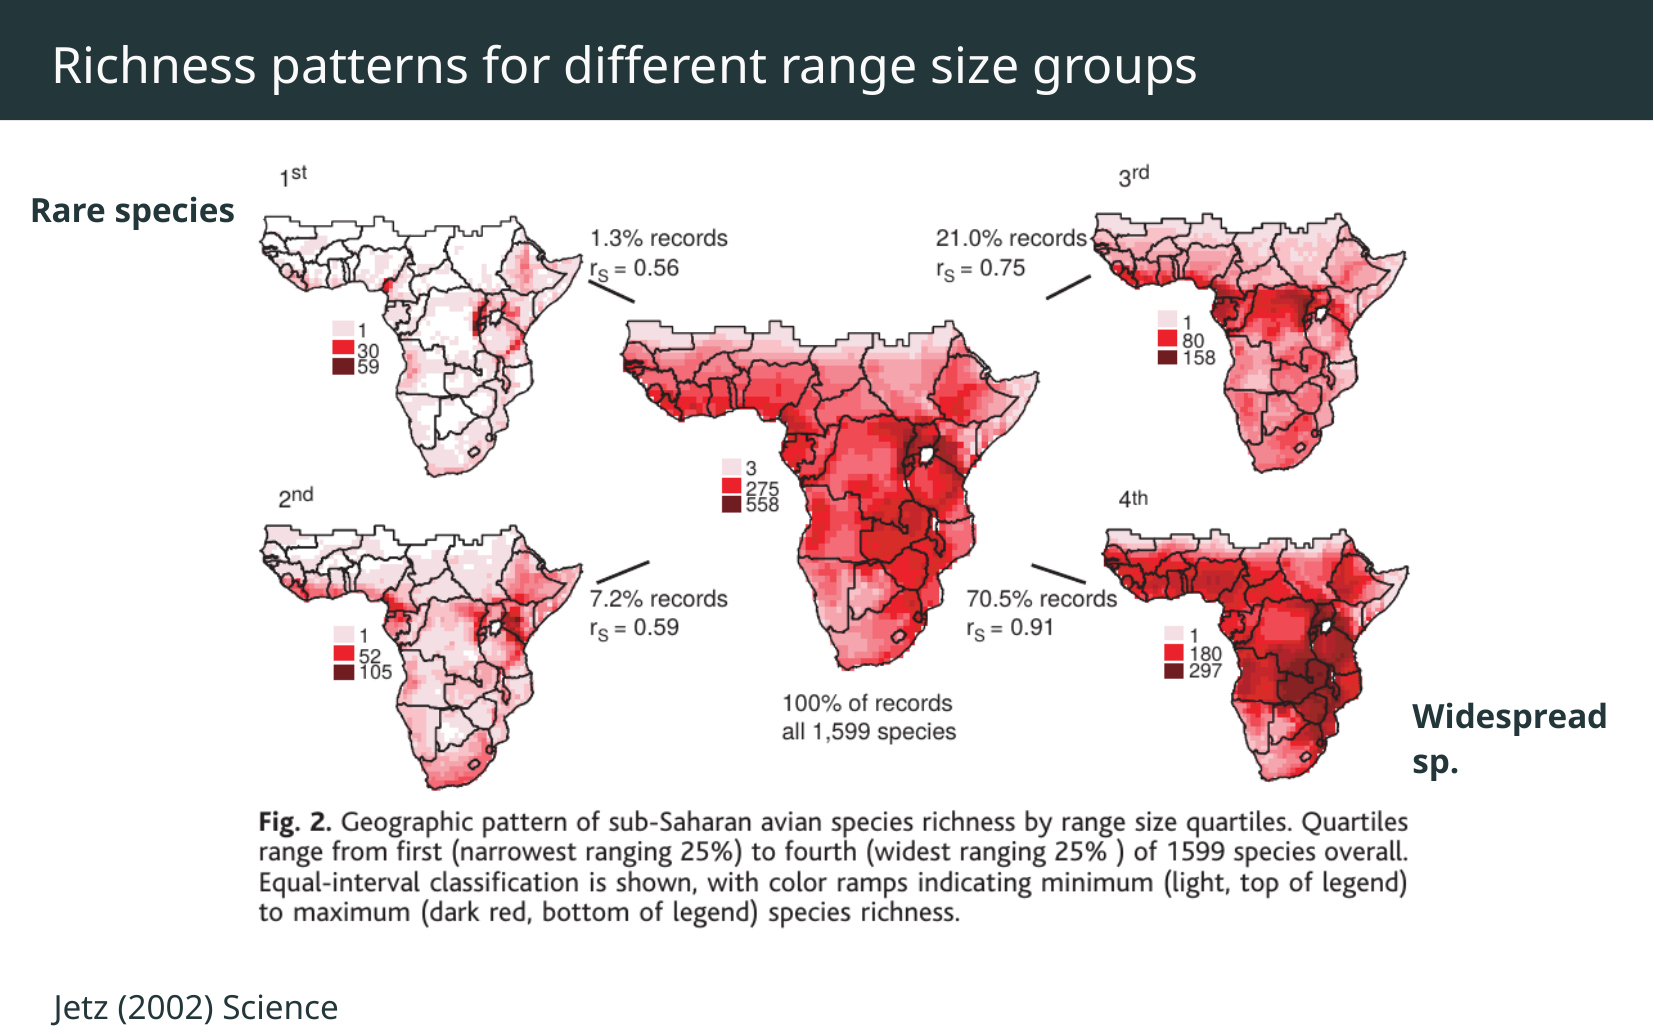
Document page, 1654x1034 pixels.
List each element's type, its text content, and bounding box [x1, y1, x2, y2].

text_box Widespread sp. [1397, 685, 1638, 781]
text_box Rare species [15, 180, 256, 275]
picture [240, 152, 1419, 934]
text_box [0, 0, 1653, 121]
text_box Jetz (2002) Science [38, 976, 729, 1034]
text_box Richness patterns for different range size groups [51, 30, 1327, 91]
